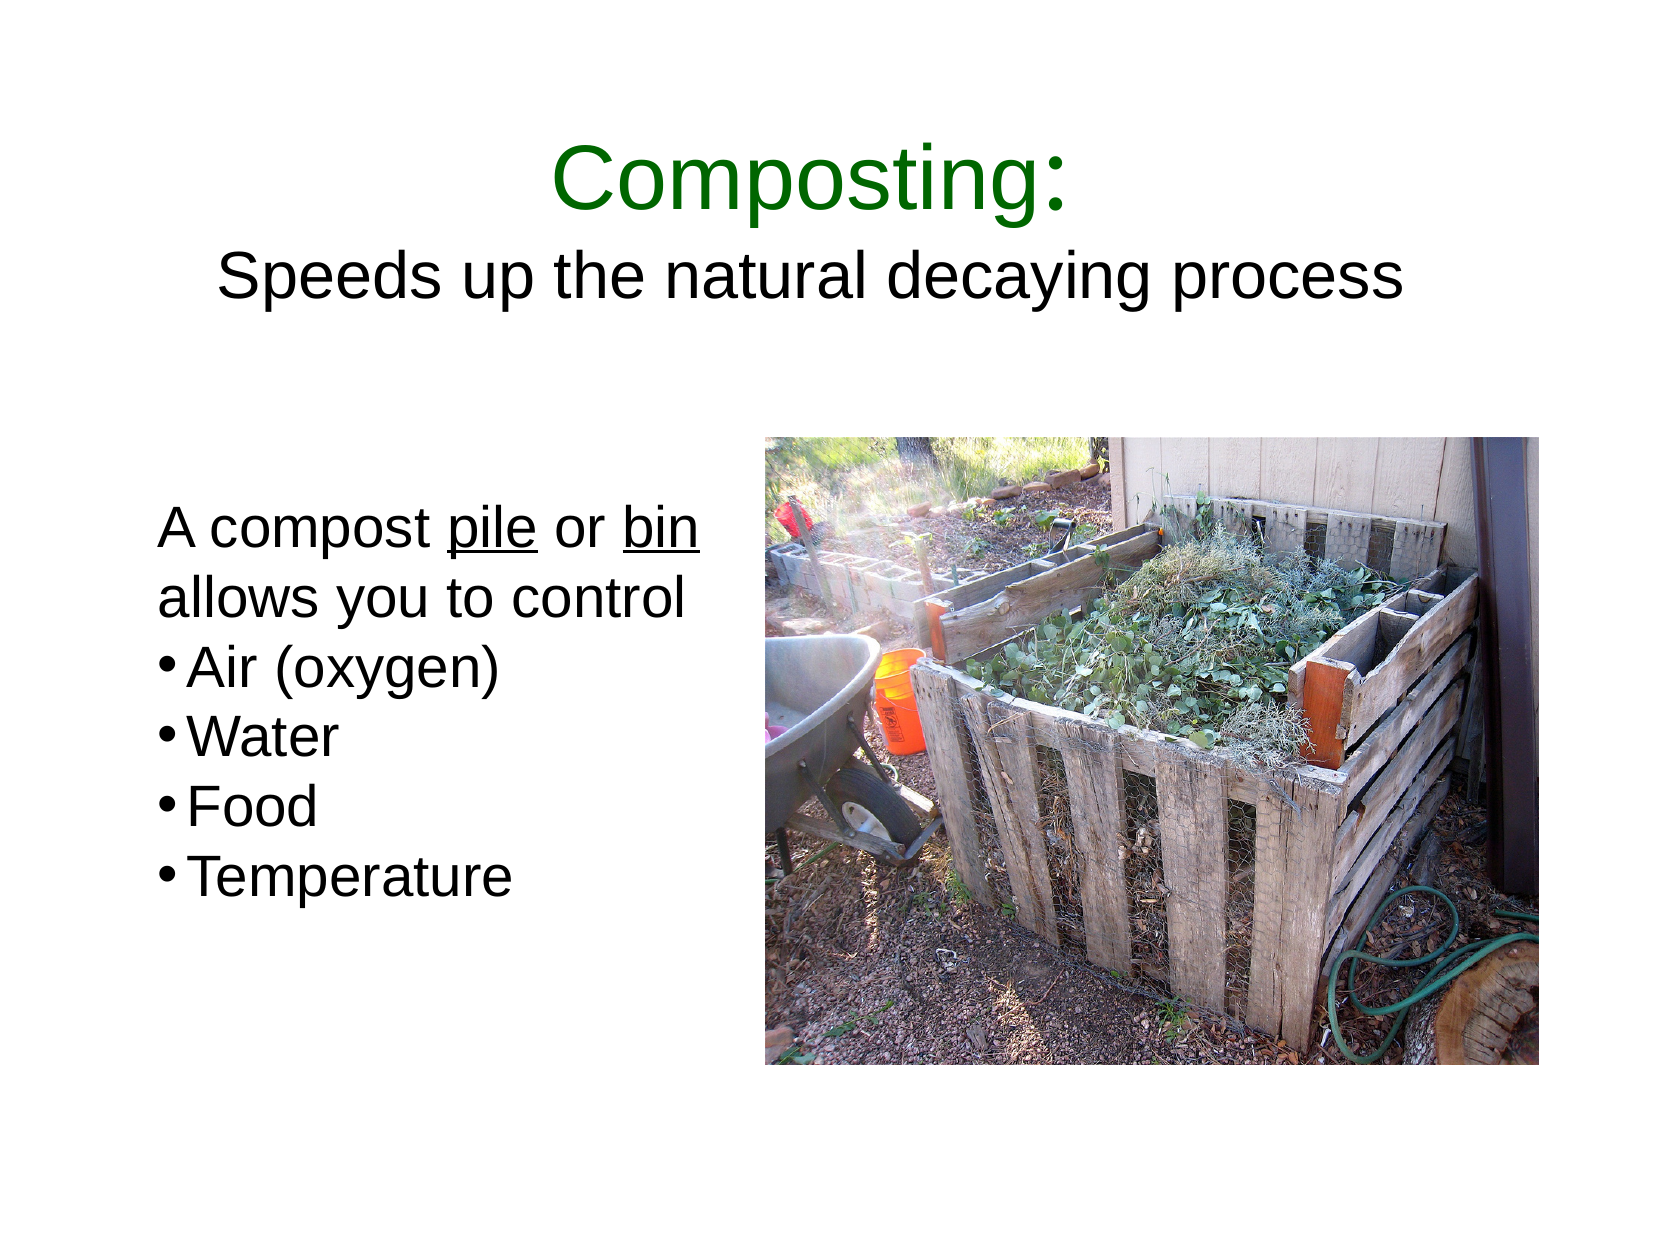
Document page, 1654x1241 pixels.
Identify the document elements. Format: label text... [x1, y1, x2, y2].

text_box A compost pile or bin allows you to control Air (oxygen) Water Food Temperature [143, 481, 765, 917]
text_box Composting: Speeds up the natural decaying process [166, 89, 1533, 321]
picture [765, 437, 1539, 1066]
